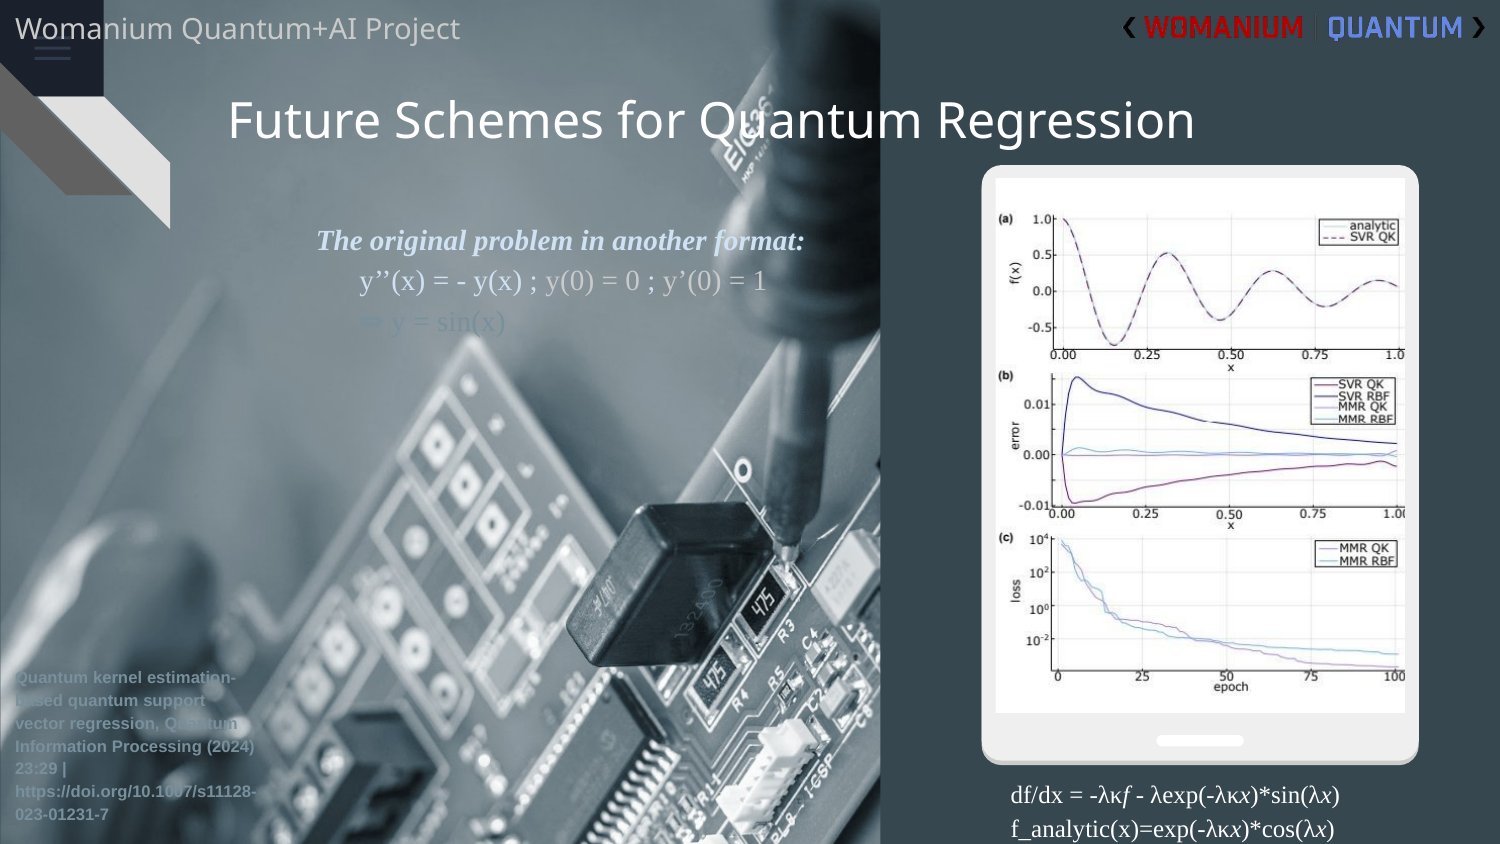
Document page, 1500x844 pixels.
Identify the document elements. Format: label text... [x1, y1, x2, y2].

picture [1122, 14, 1485, 42]
text_box Womanium Quantum+AI Project [0, 0, 612, 61]
text_box The original problem in another format: y’’(x) = - y(x) ; y(0) = 0 ; y’(0) = 1 ⇒ y = sin(x) [300, 201, 940, 352]
picture [995, 178, 1405, 713]
text_box Quantum kernel estimation-based quantum support vector regression, Quantum Information Processing (2024) 23:29 | https://doi.org/10.1007/s11128-023-01231-7 [0, 648, 274, 840]
text_box df/dx = -λκf - λexp(-λκx)*sin(λx) f_analytic(x)=exp(-λκx)*cos(λx) [995, 758, 1482, 844]
title Future Schemes for Quantum Regression [212, 73, 1419, 224]
picture [0, 212, 881, 637]
text_box [981, 165, 1419, 766]
